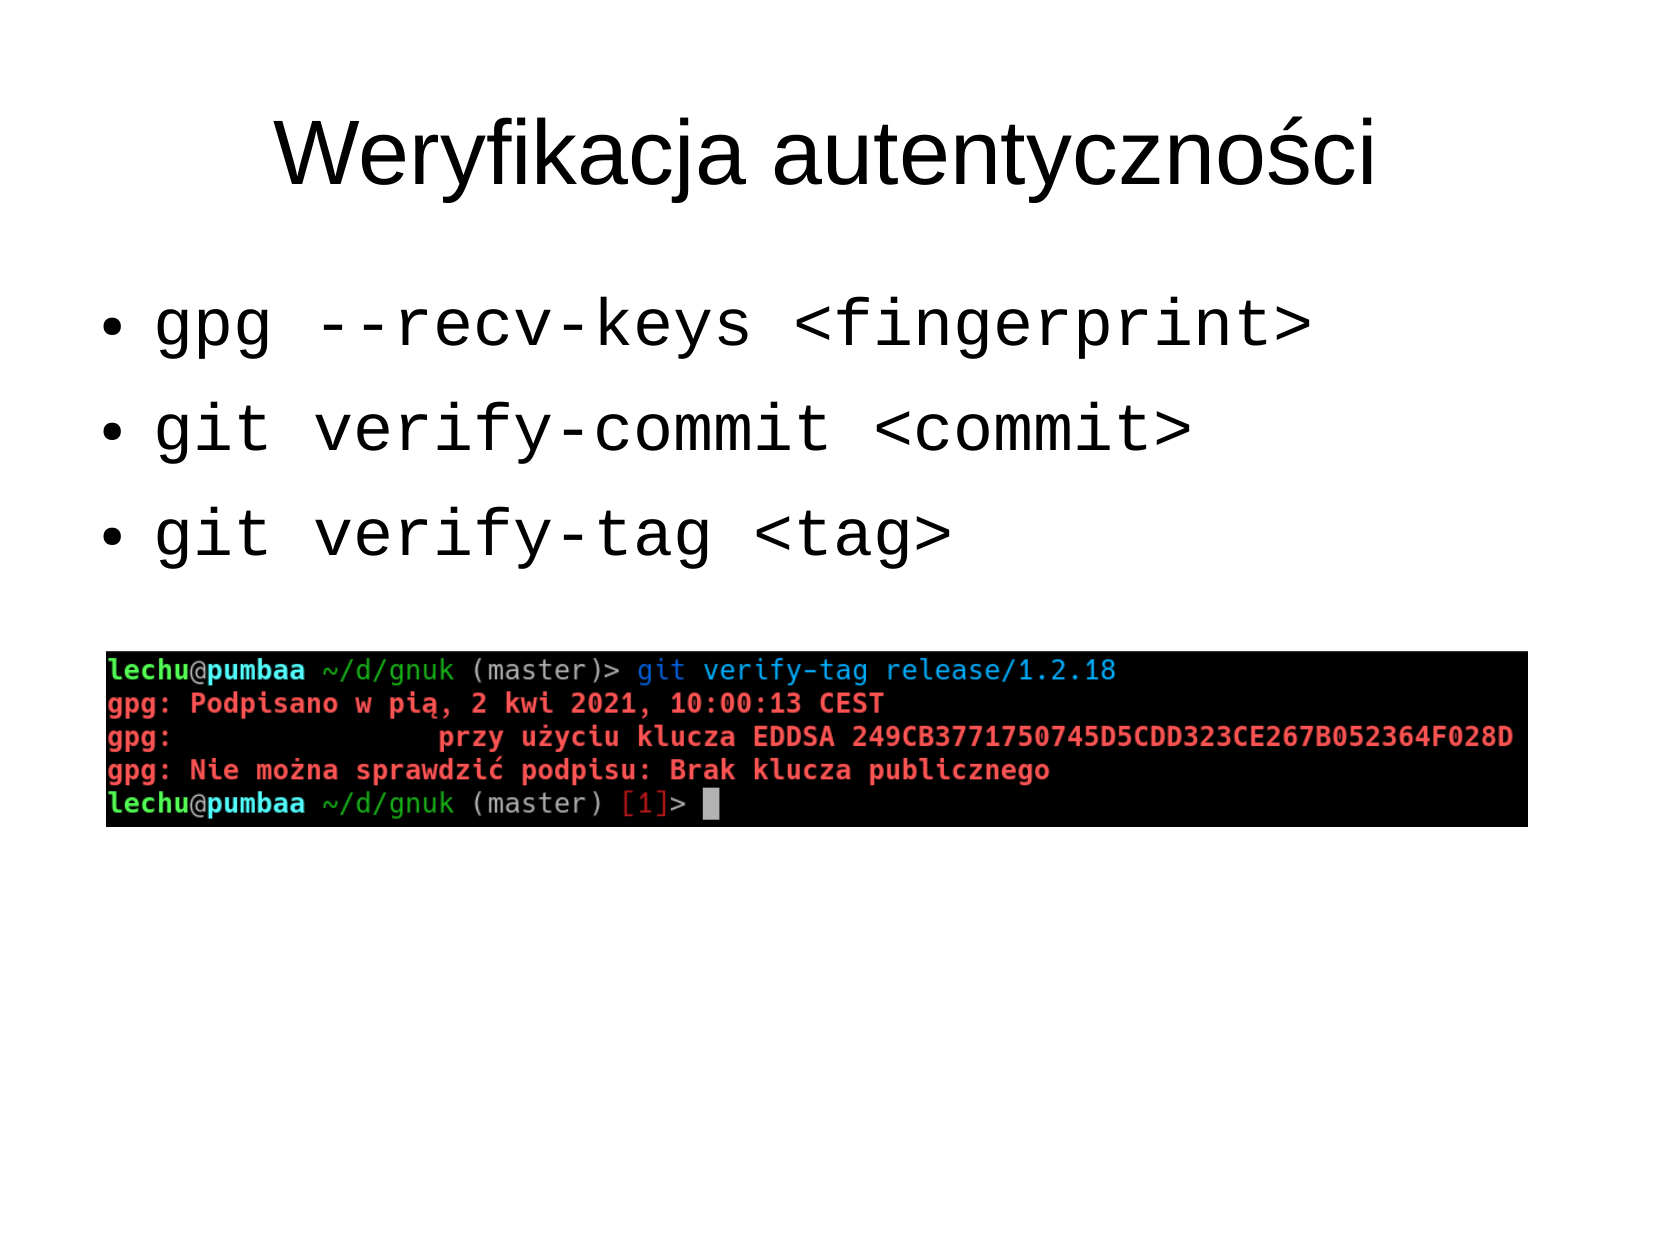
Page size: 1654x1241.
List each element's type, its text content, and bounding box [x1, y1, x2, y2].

title Weryfikacja autentyczności [82, 49, 1571, 257]
list gpg --recv-keys <fingerprint> git verify-commit <commit> git verify-tag <tag> [82, 290, 1571, 1010]
picture [106, 651, 1528, 827]
